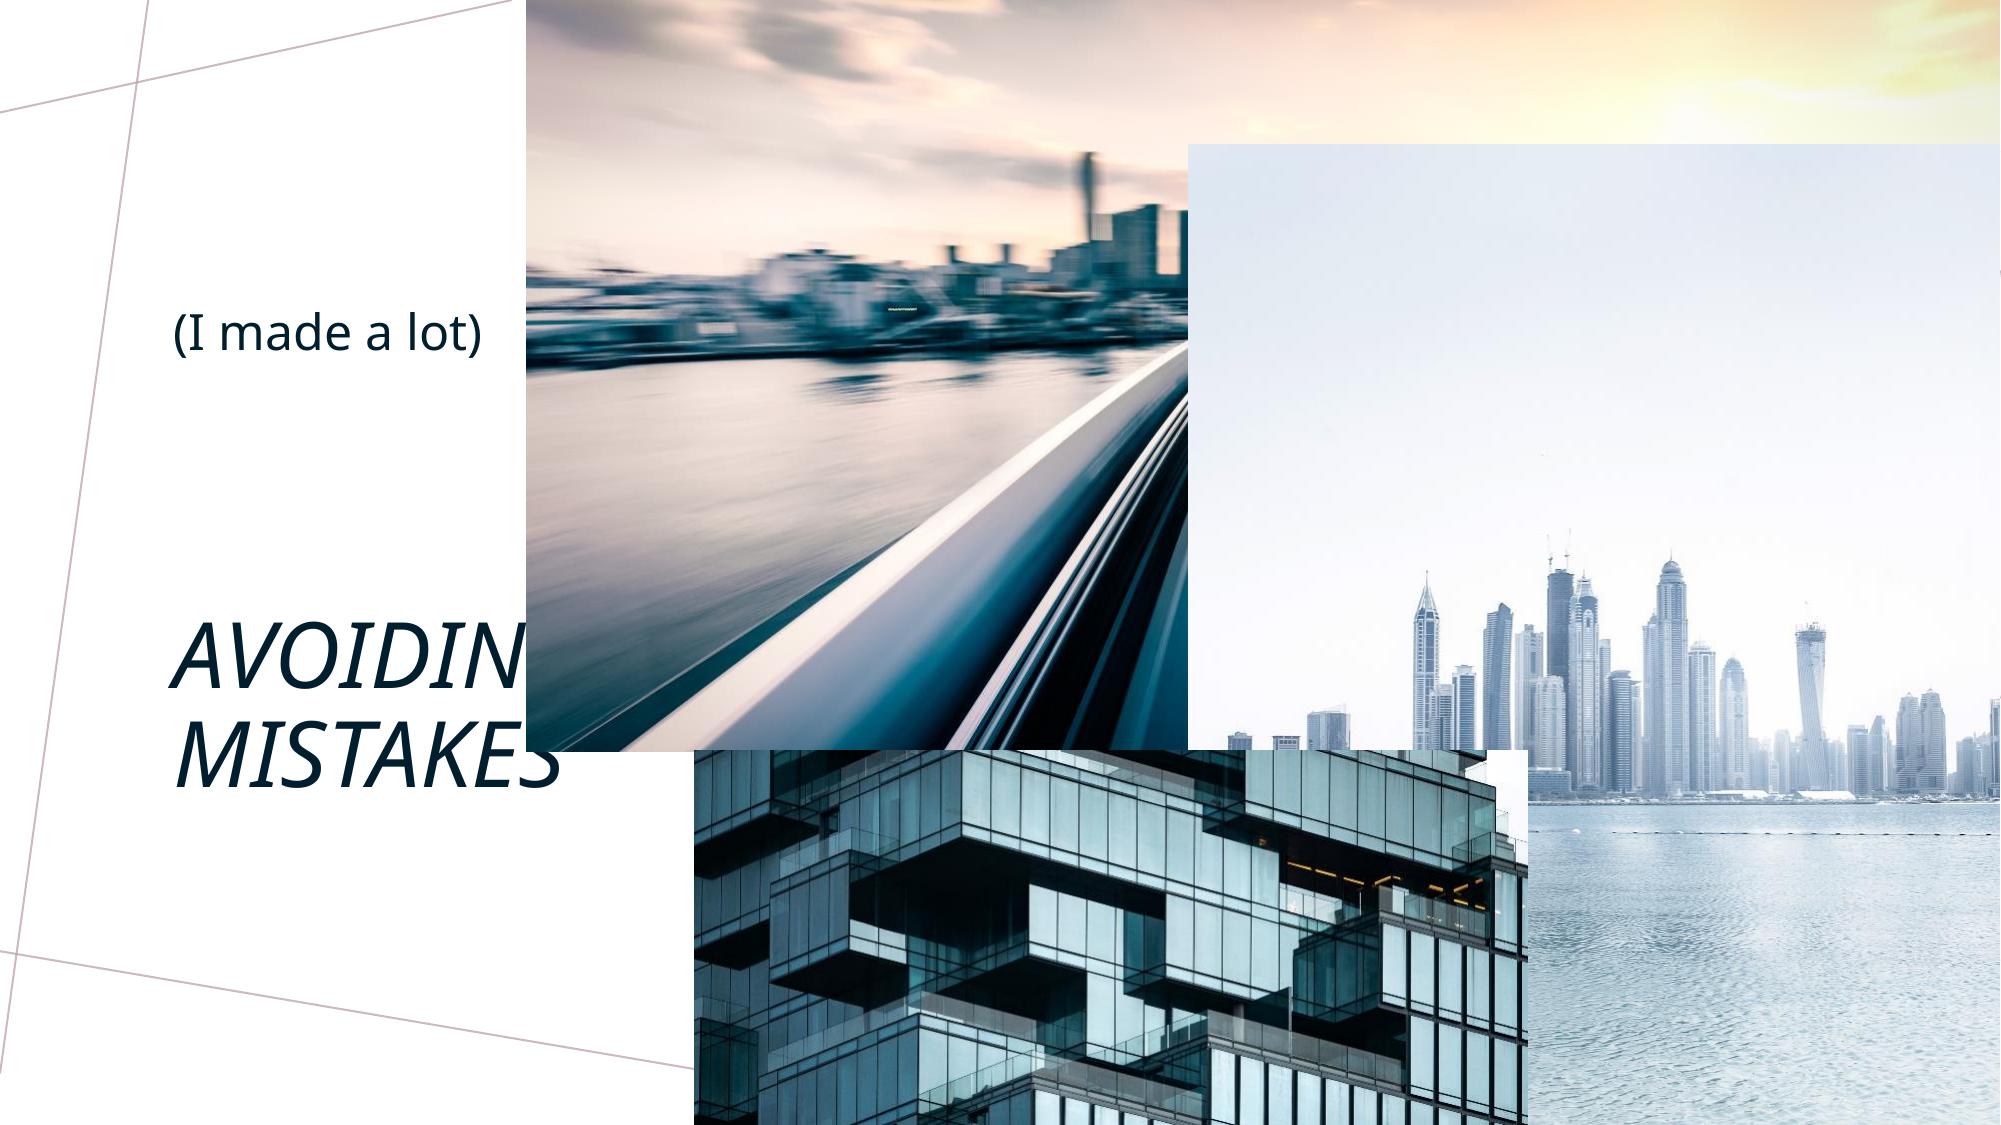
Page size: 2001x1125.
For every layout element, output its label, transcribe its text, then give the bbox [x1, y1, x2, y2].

picture [526, 0, 2000, 1125]
title Avoiding mistakes [158, 439, 694, 977]
subtitle (I made a lot) [158, 160, 526, 368]
picture [565, 743, 574, 749]
